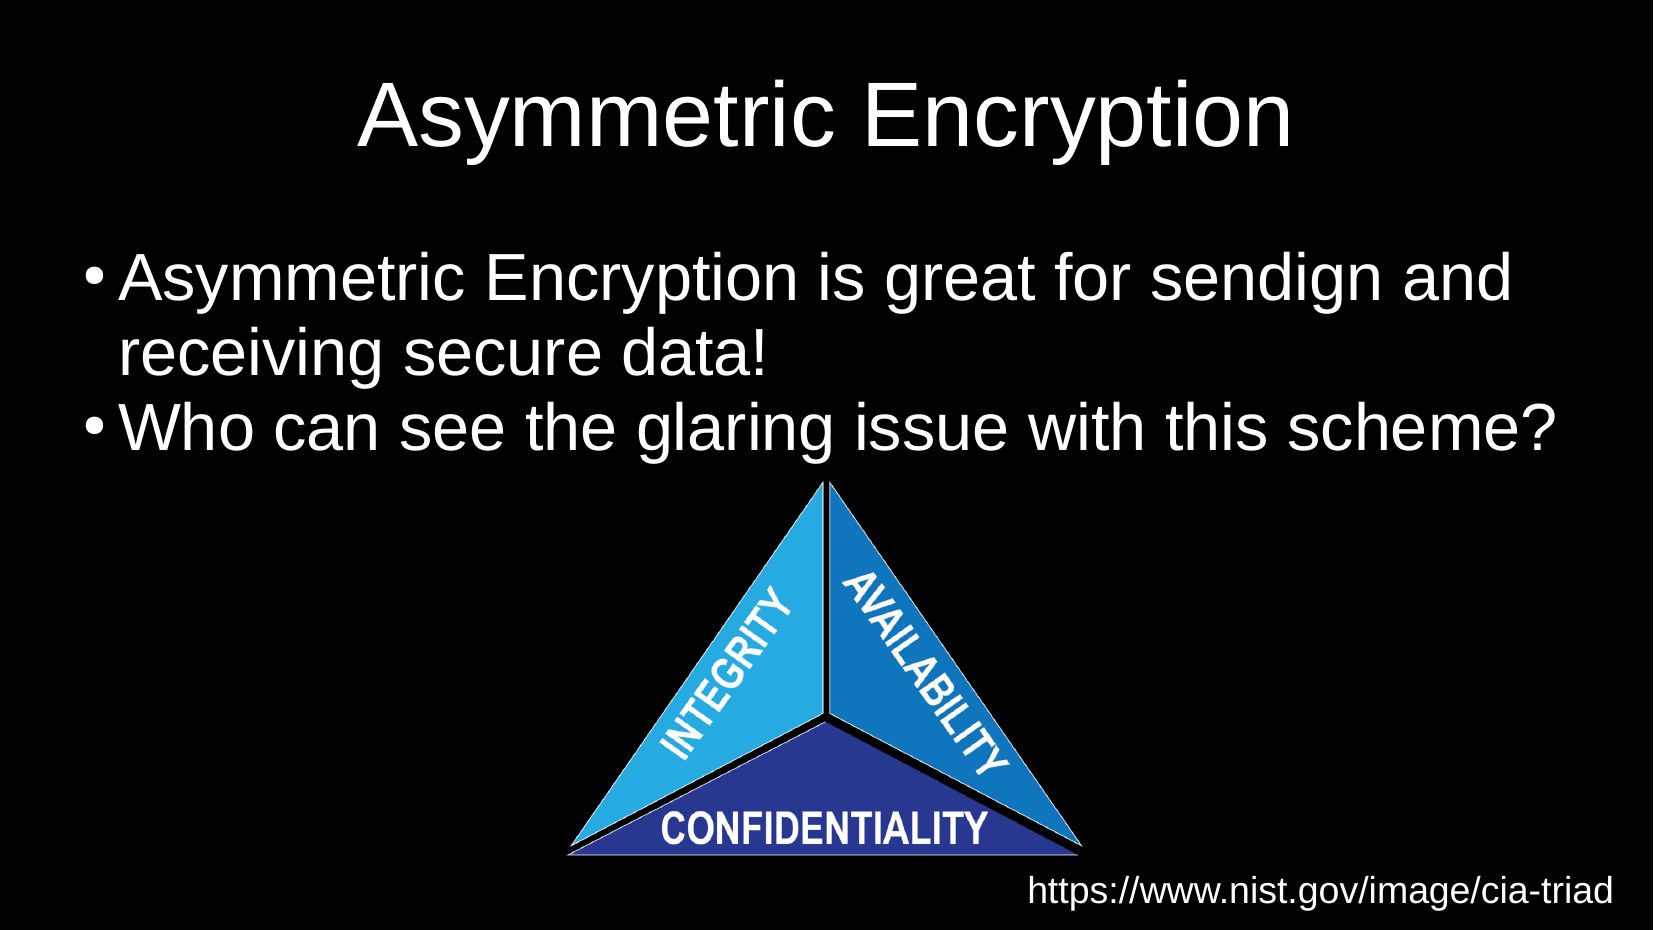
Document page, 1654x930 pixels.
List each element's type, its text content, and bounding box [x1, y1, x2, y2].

text_box https://www.nist.gov/image/cia-triad [1012, 862, 1630, 920]
title Asymmetric Encryption [82, 37, 1571, 193]
subtitle Asymmetric Encryption is great for sendign and receiving secure data! Who can see the glaring issue with this scheme? [82, 217, 1571, 488]
picture [562, 476, 1093, 863]
